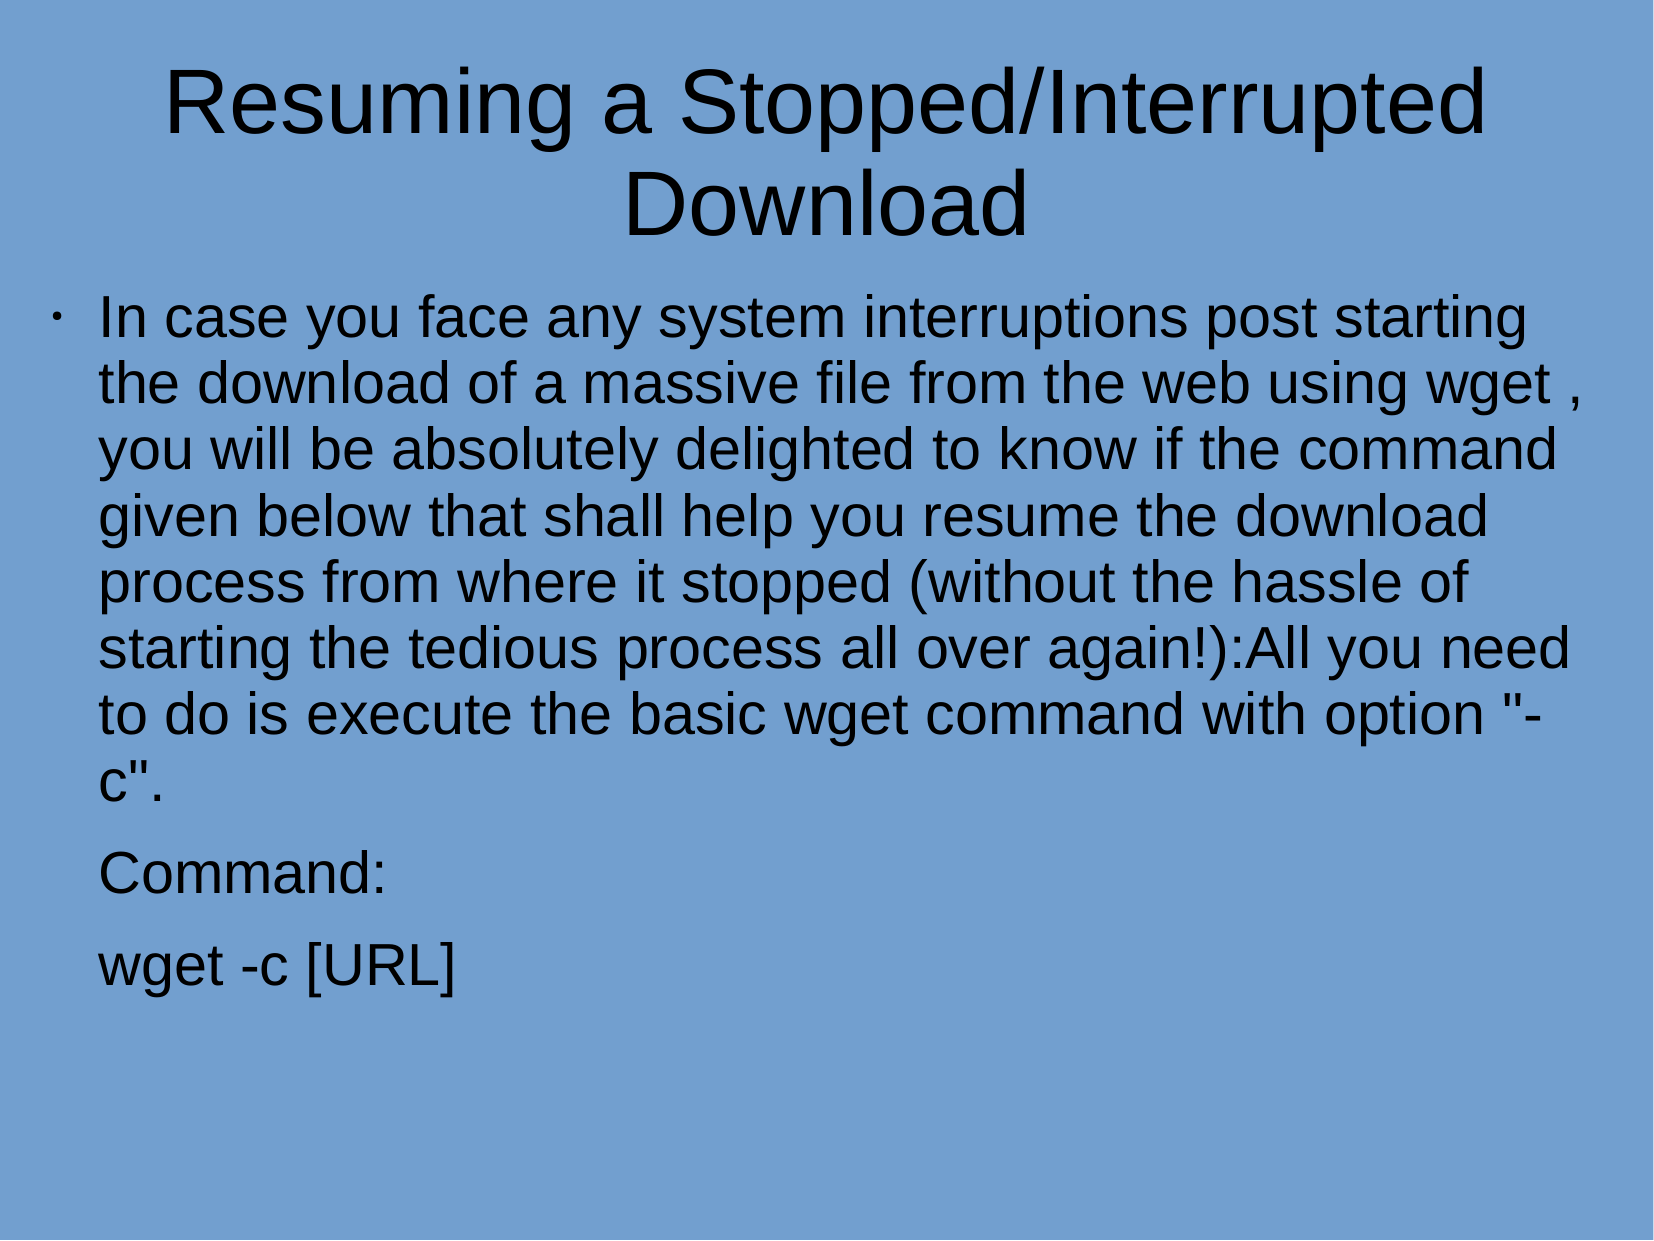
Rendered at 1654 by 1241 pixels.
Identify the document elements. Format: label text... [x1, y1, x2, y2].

title Resuming a Stopped/Interrupted Download [82, 49, 1571, 257]
list In case you face any system interruptions post starting the download of a massive file from the web using wget , you will be absolutely delighted to know if the command given below that shall help you resume the download process from where it stopped (without the hassle of starting the tedious process all over again!):All you need to do is execute the basic wget command with option "-c". Command: wget -c [URL] [35, 283, 1607, 1003]
